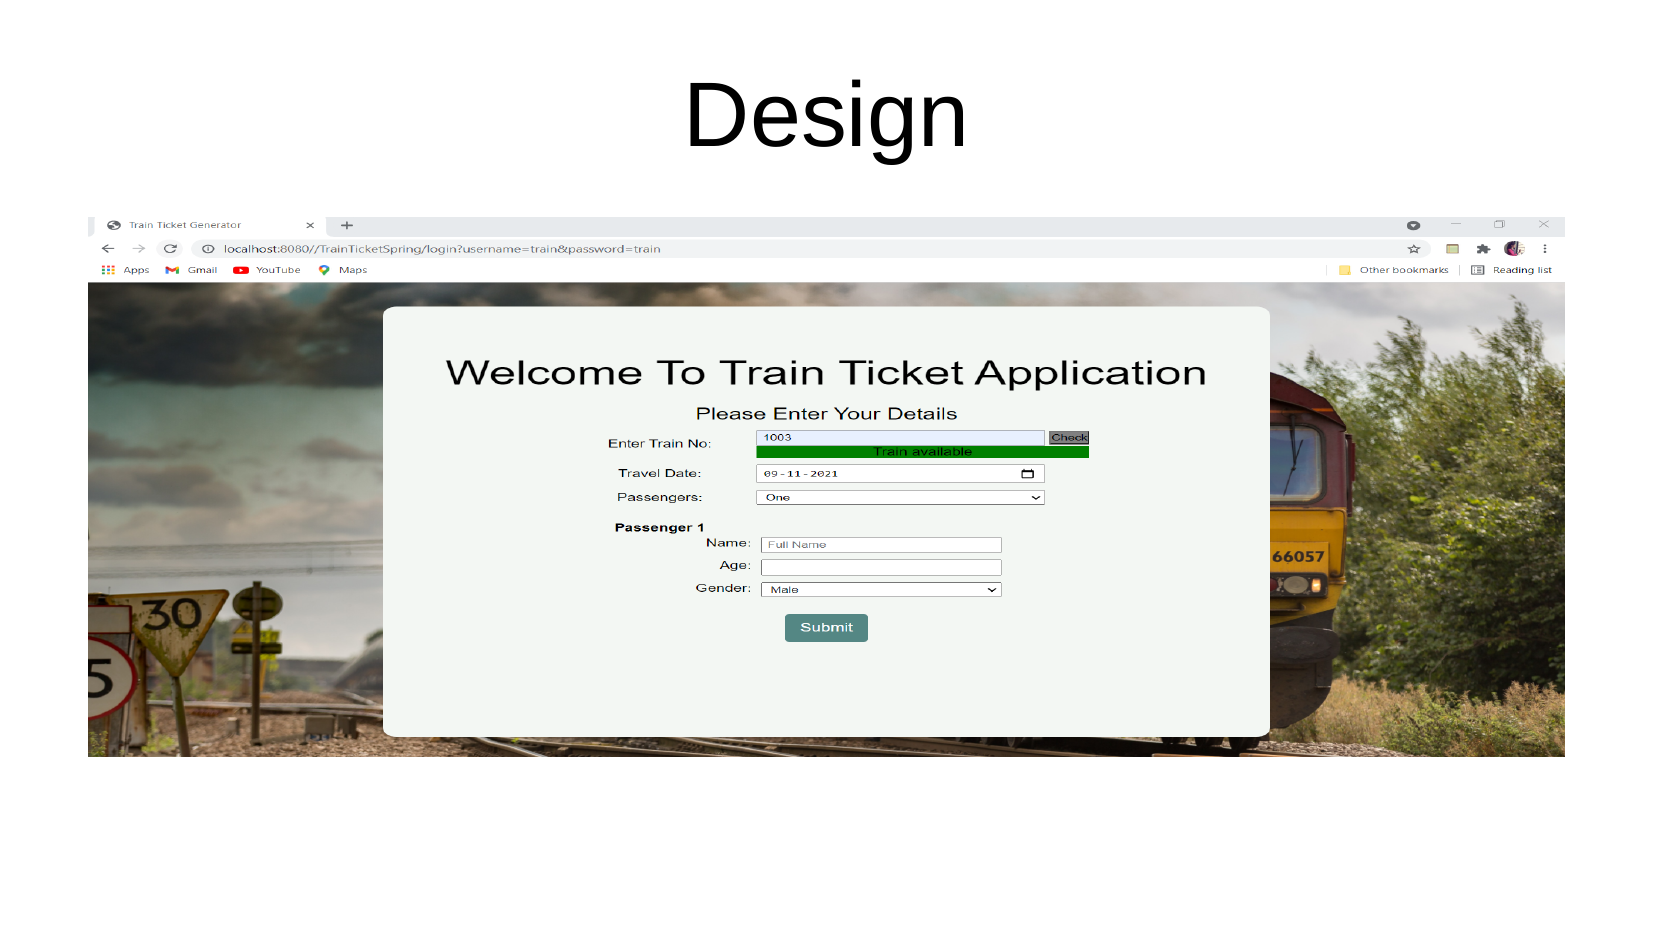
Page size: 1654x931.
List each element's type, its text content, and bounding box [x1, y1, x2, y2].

title Design [82, 37, 1571, 193]
picture [88, 217, 1565, 758]
